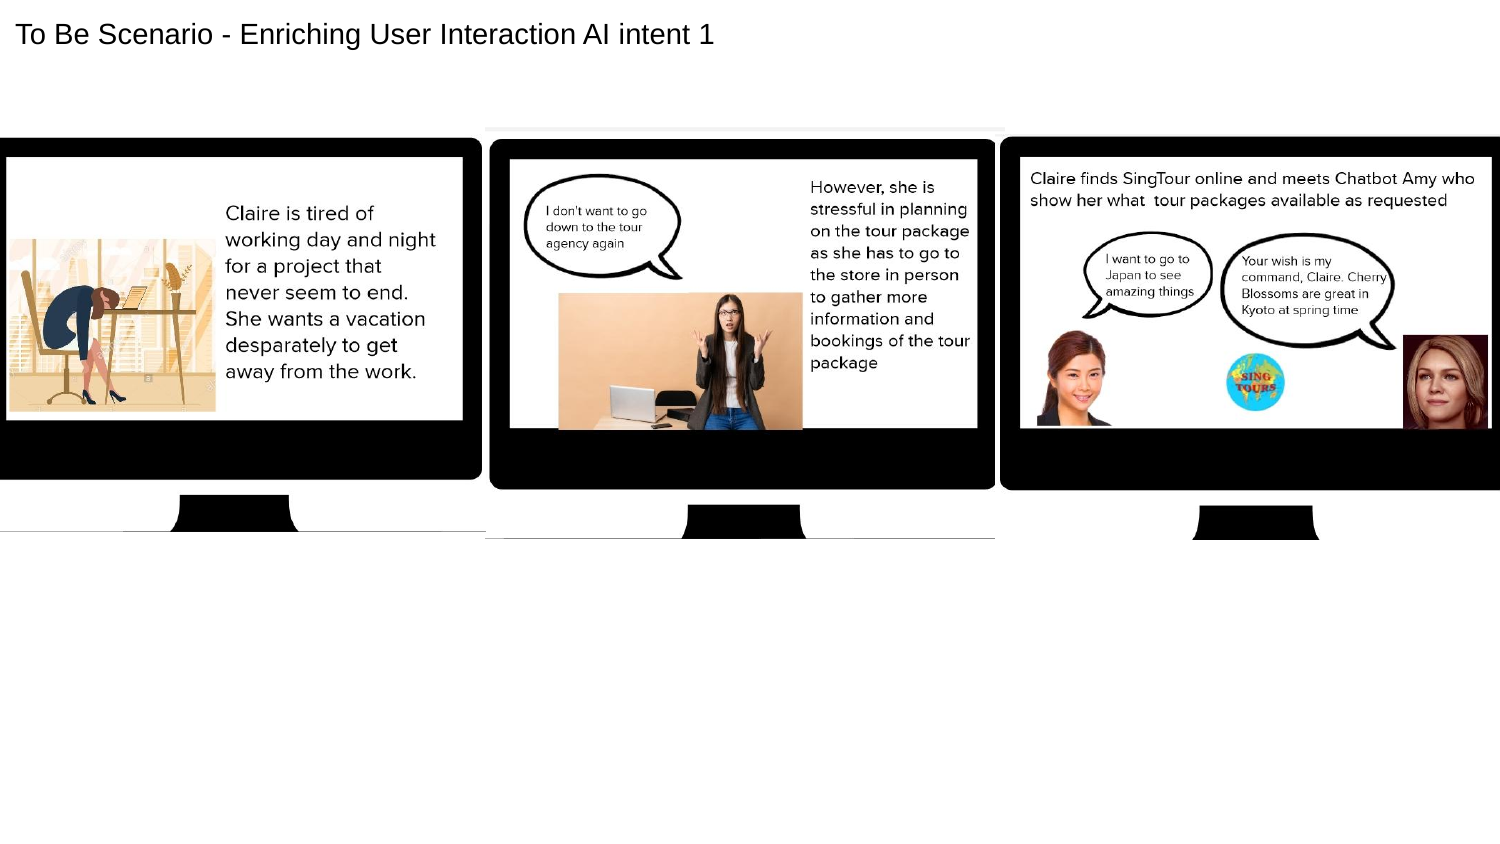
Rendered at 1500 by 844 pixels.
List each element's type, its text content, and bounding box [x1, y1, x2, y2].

picture [0, 127, 1500, 540]
title To Be Scenario - Enriching User Interaction AI intent 1 [0, 0, 1500, 105]
